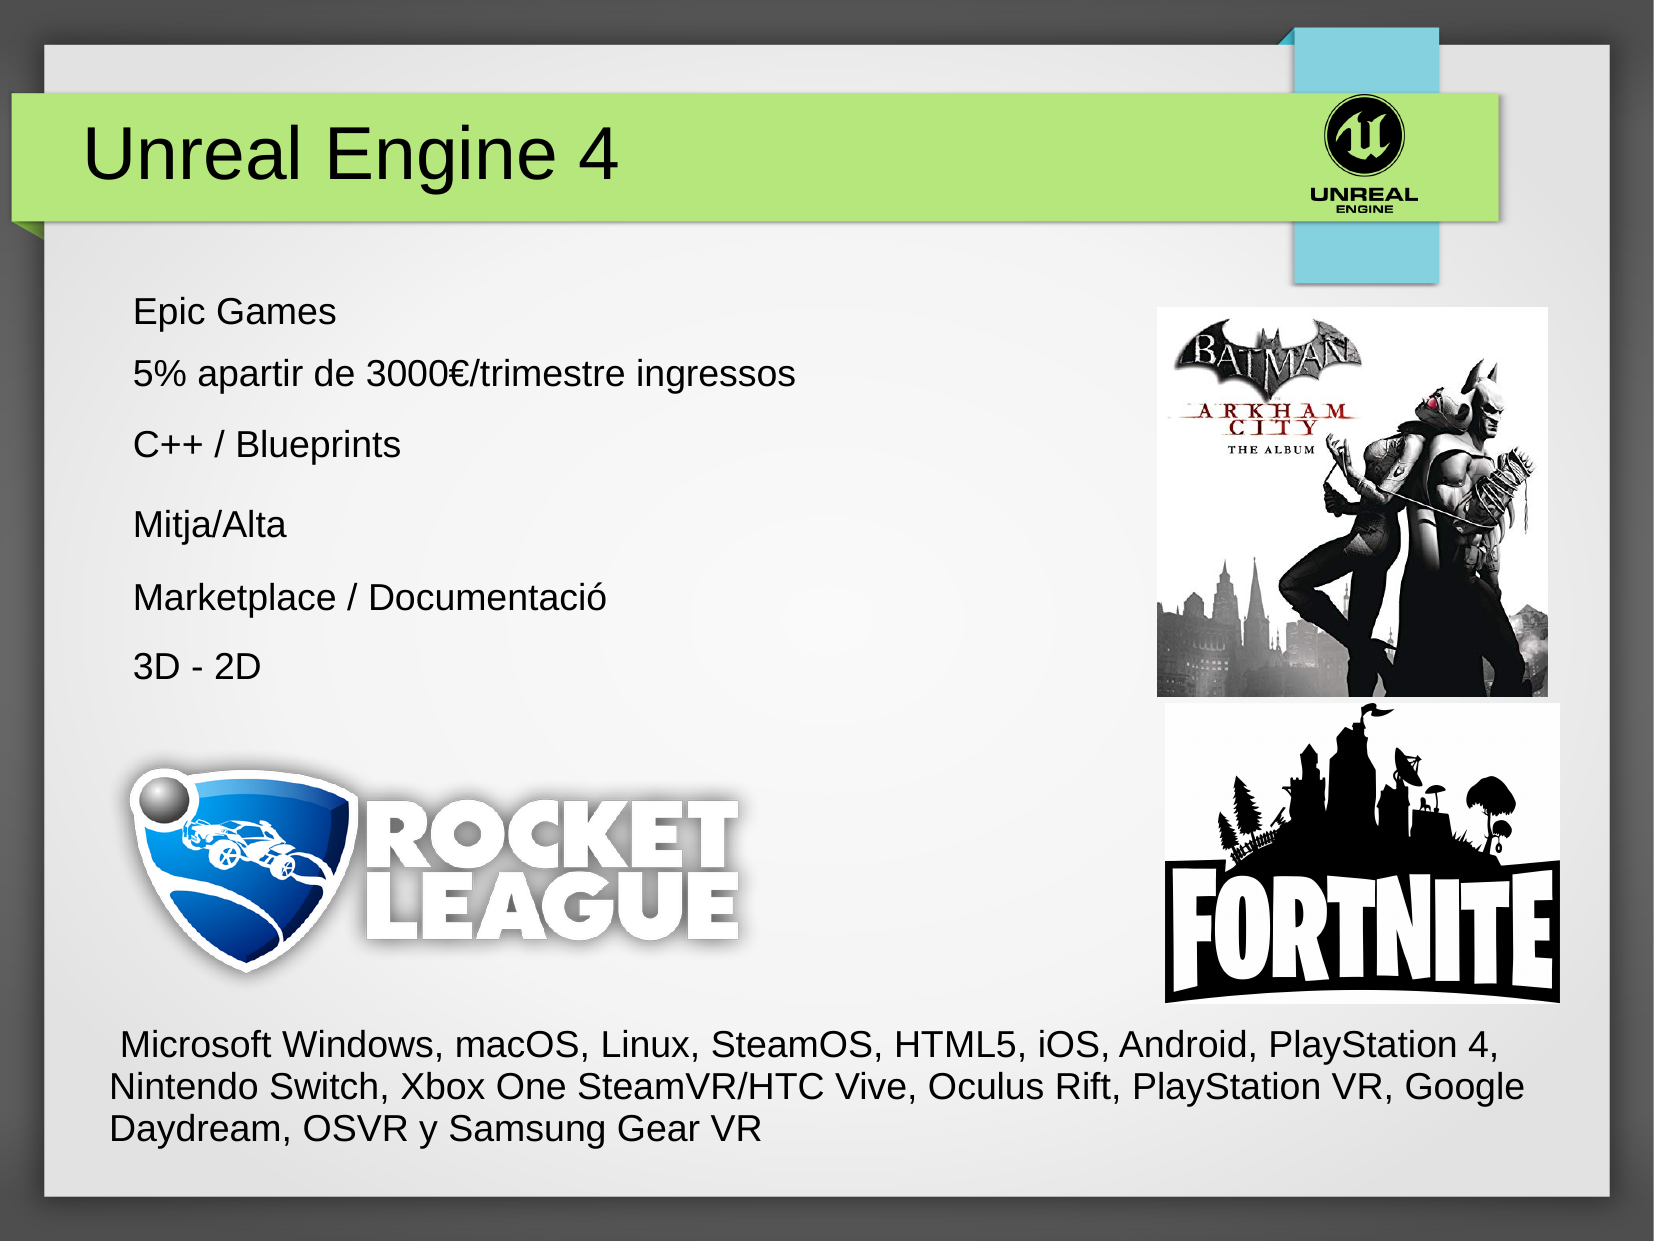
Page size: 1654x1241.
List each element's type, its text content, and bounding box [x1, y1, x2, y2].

text_box 5% apartir de 3000€/trimestre ingressos [118, 344, 863, 444]
text_box Microsoft Windows, macOS, Linux, SteamOS, HTML5, iOS, Android, PlayStation 4, Nintendo Switch, Xbox One SteamVR/HTC Vive, Oculus Rift, PlayStation VR, Google Daydream, OSVR y Samsung Gear VR [94, 1015, 1548, 1157]
text_box 3D - 2D [118, 637, 331, 695]
text_box Epic Games [118, 283, 414, 341]
title Unreal Engine 4 [82, 94, 1264, 213]
picture [0, 0, 1654, 1241]
text_box Mitja/Alta [118, 496, 485, 553]
text_box Marketplace / Documentació [118, 569, 650, 668]
text_box C++ / Blueprints [118, 415, 485, 473]
